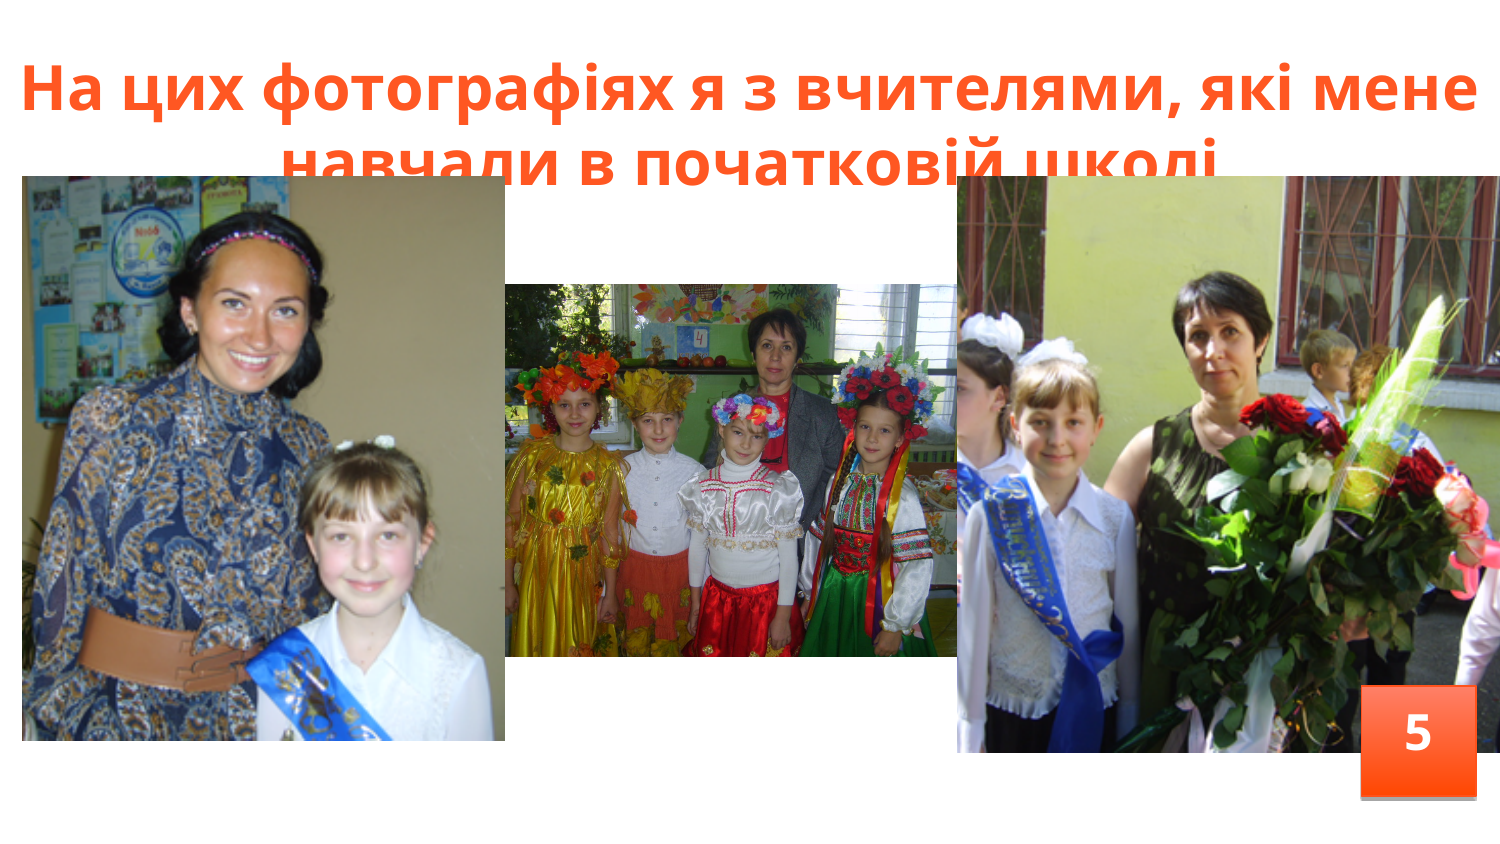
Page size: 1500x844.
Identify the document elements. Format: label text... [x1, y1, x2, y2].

title На цих фотографіях я з вчителями, які мене навчали в початковій школі [0, 33, 1500, 128]
text_box 5 [1361, 685, 1477, 796]
picture [22, 176, 1500, 753]
